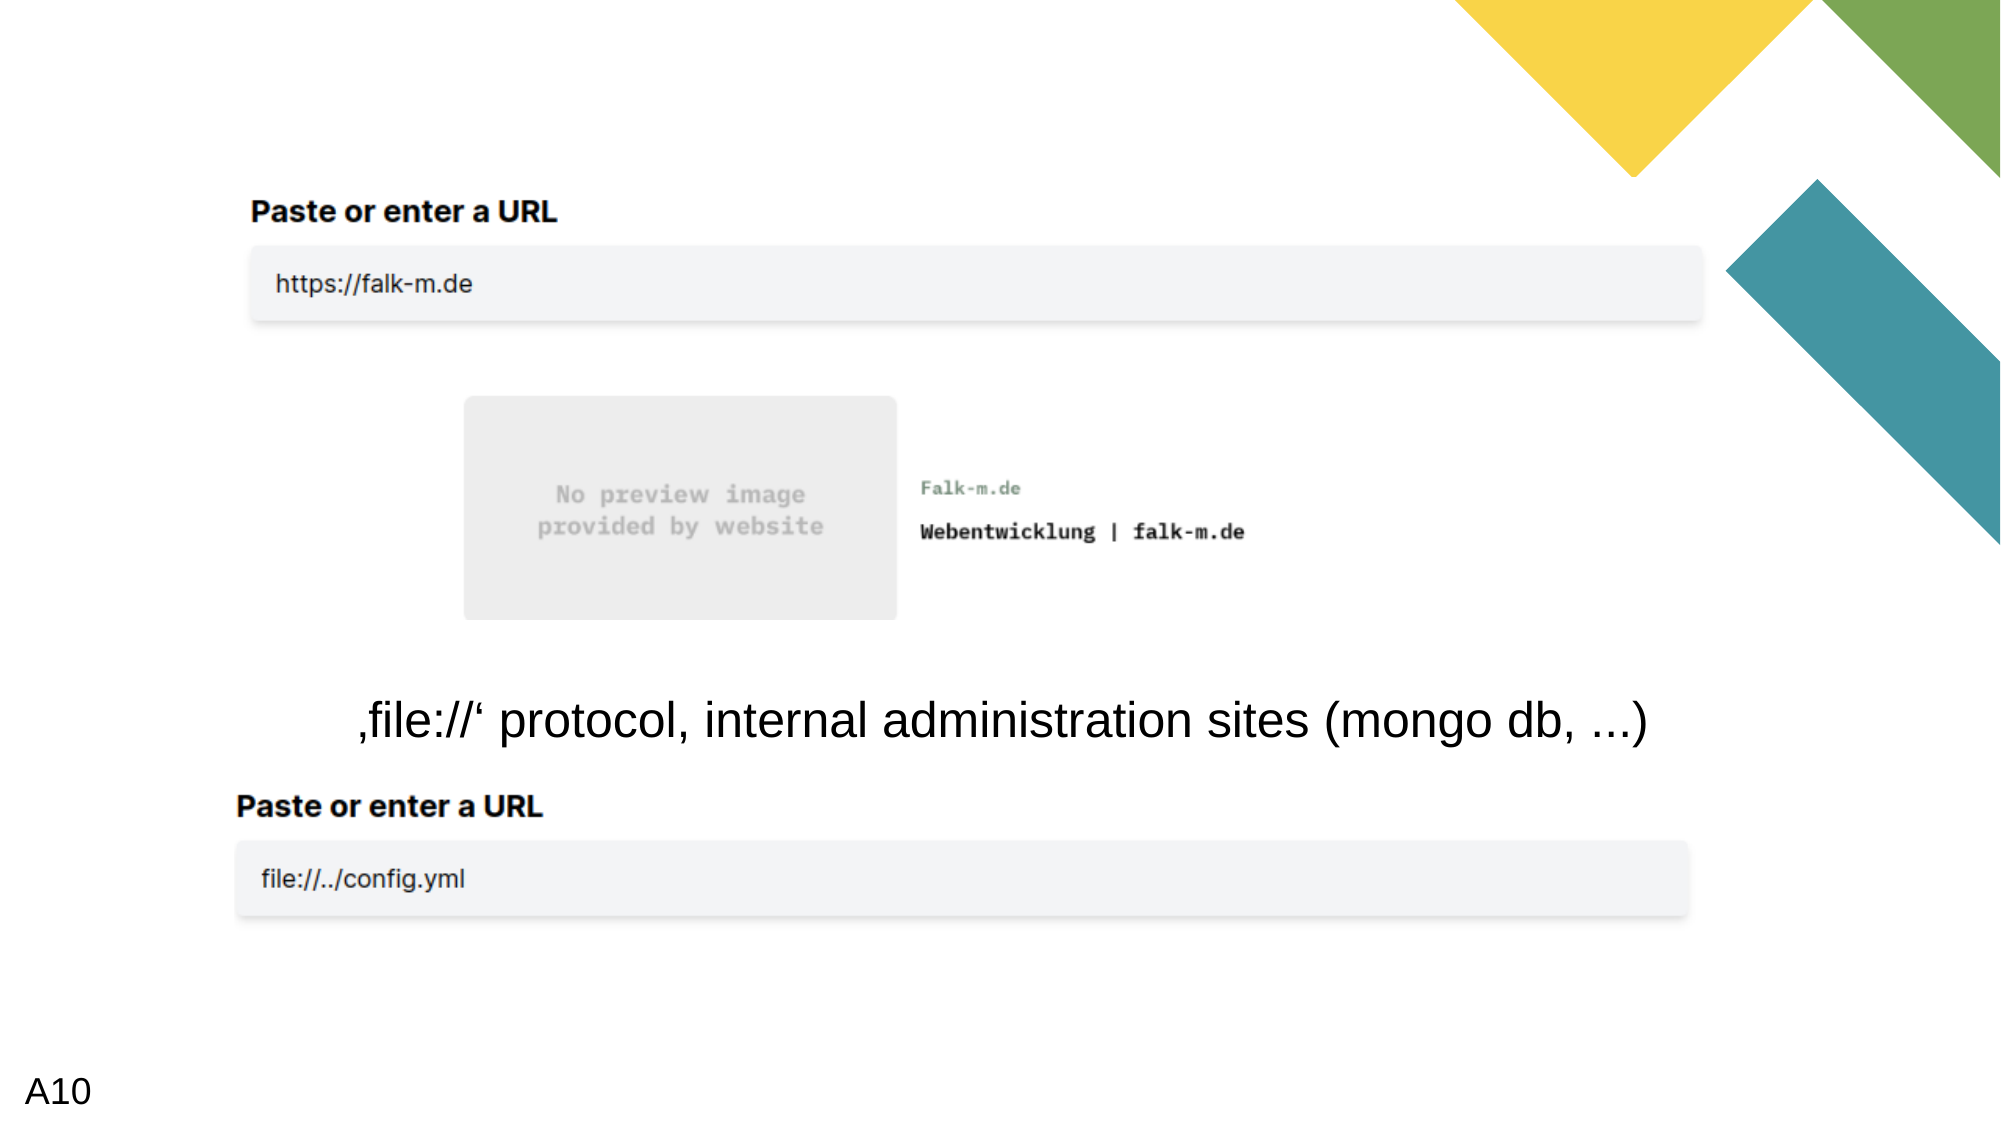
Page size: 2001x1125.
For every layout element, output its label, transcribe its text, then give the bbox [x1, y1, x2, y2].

picture [234, 789, 1713, 957]
text_box ‚file://‘ protocol, internal administration sites (mongo db, ...) [342, 657, 1665, 756]
picture [236, 177, 1713, 620]
text_box A10 [10, 1062, 107, 1120]
